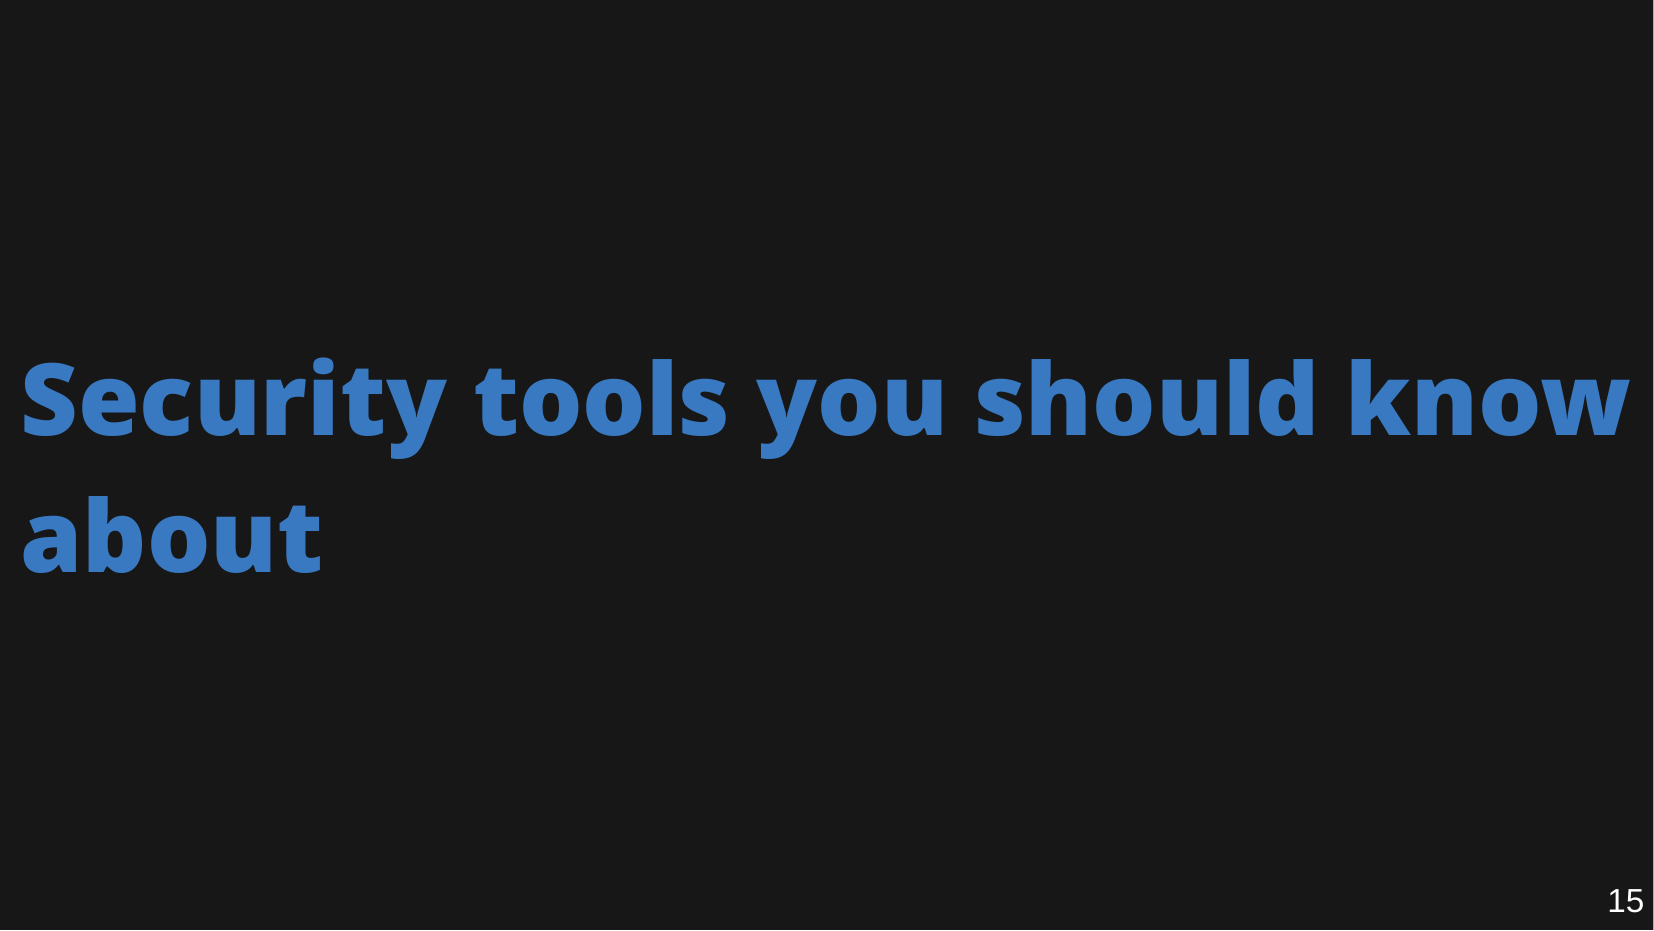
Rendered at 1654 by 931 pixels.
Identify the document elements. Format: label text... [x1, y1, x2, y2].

subtitle Security tools you should know about [0, 0, 1654, 931]
text_box <number> [1592, 874, 1654, 931]
